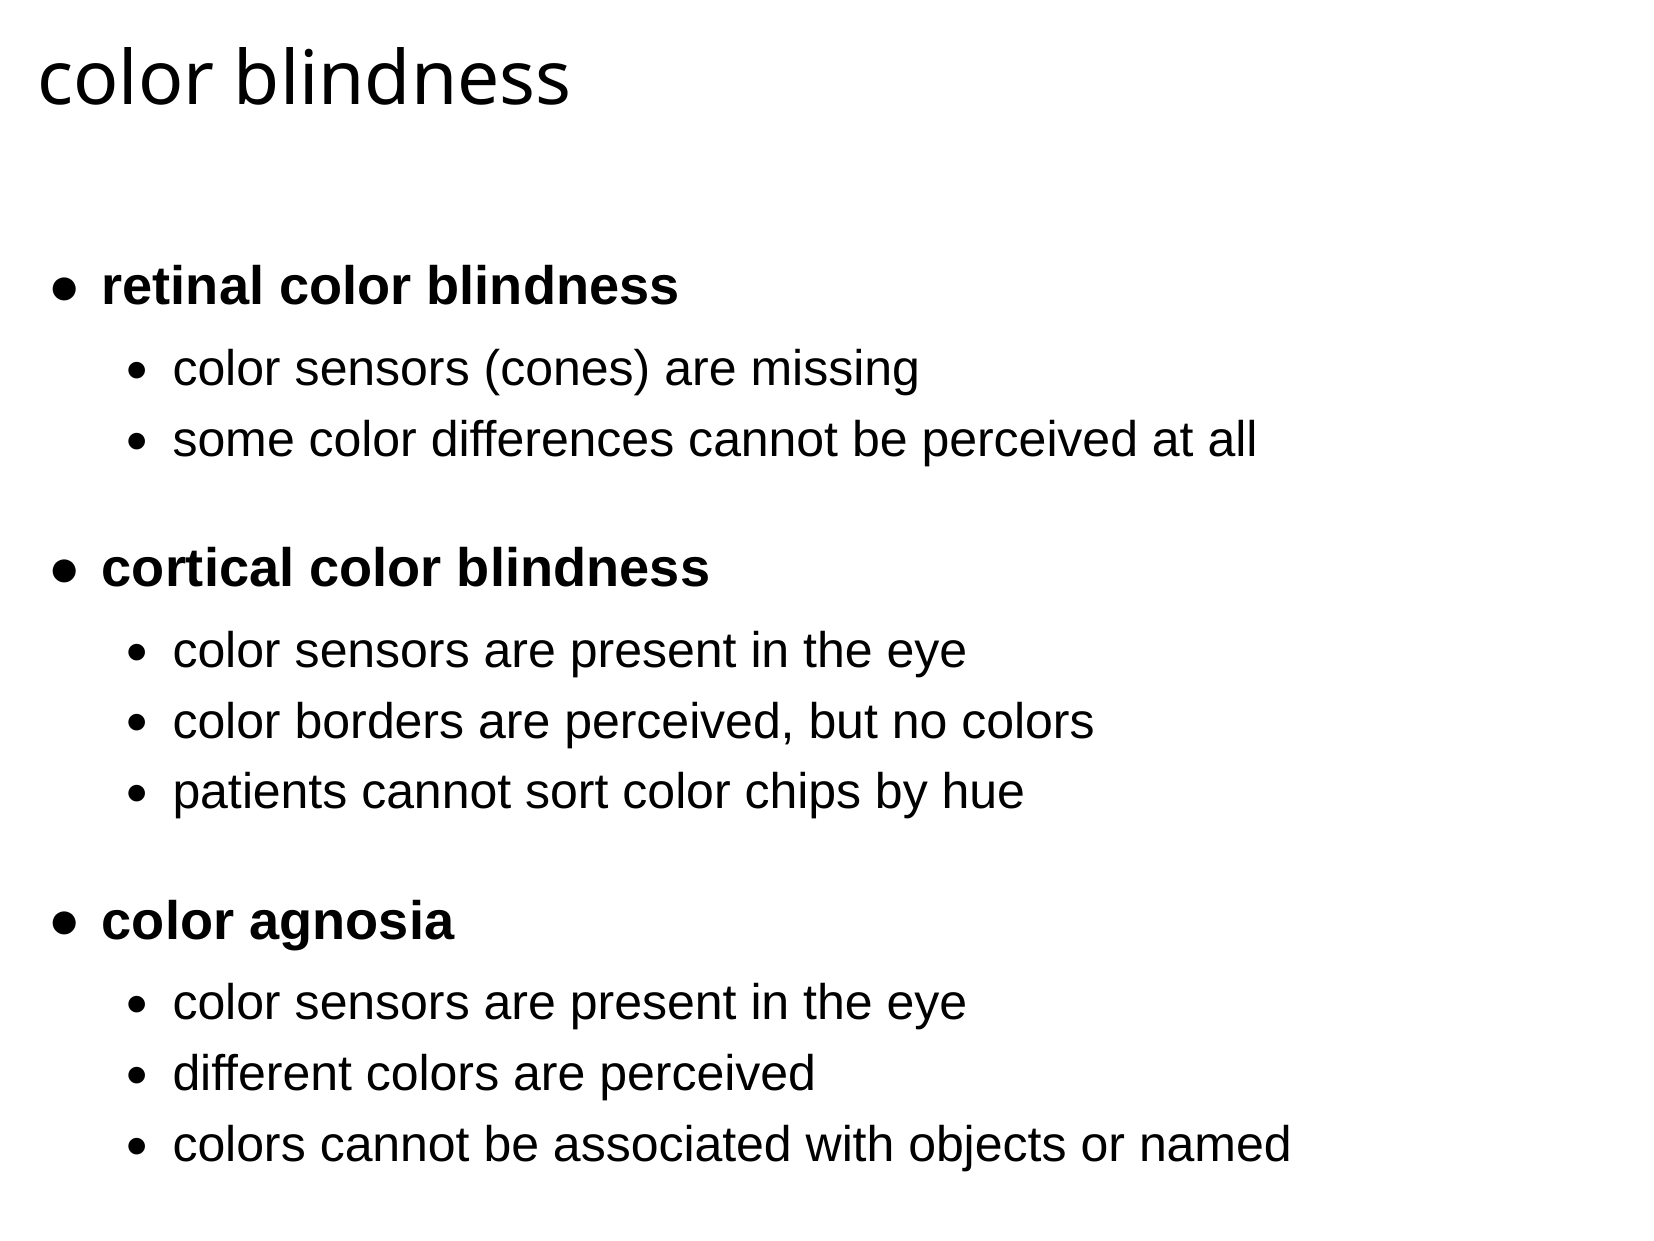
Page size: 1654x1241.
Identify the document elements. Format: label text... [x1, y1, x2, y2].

list retinal color blindness color sensors (cones) are missing some color differences cannot be perceived at all cortical color blindness color sensors are present in the eye color borders are perceived, but no colors patients cannot sort color chips by hue color agnosia color sensors are present in the eye different colors are perceived colors cannot be associated with objects or named [30, 187, 1654, 1241]
title color blindness [37, 0, 1613, 151]
